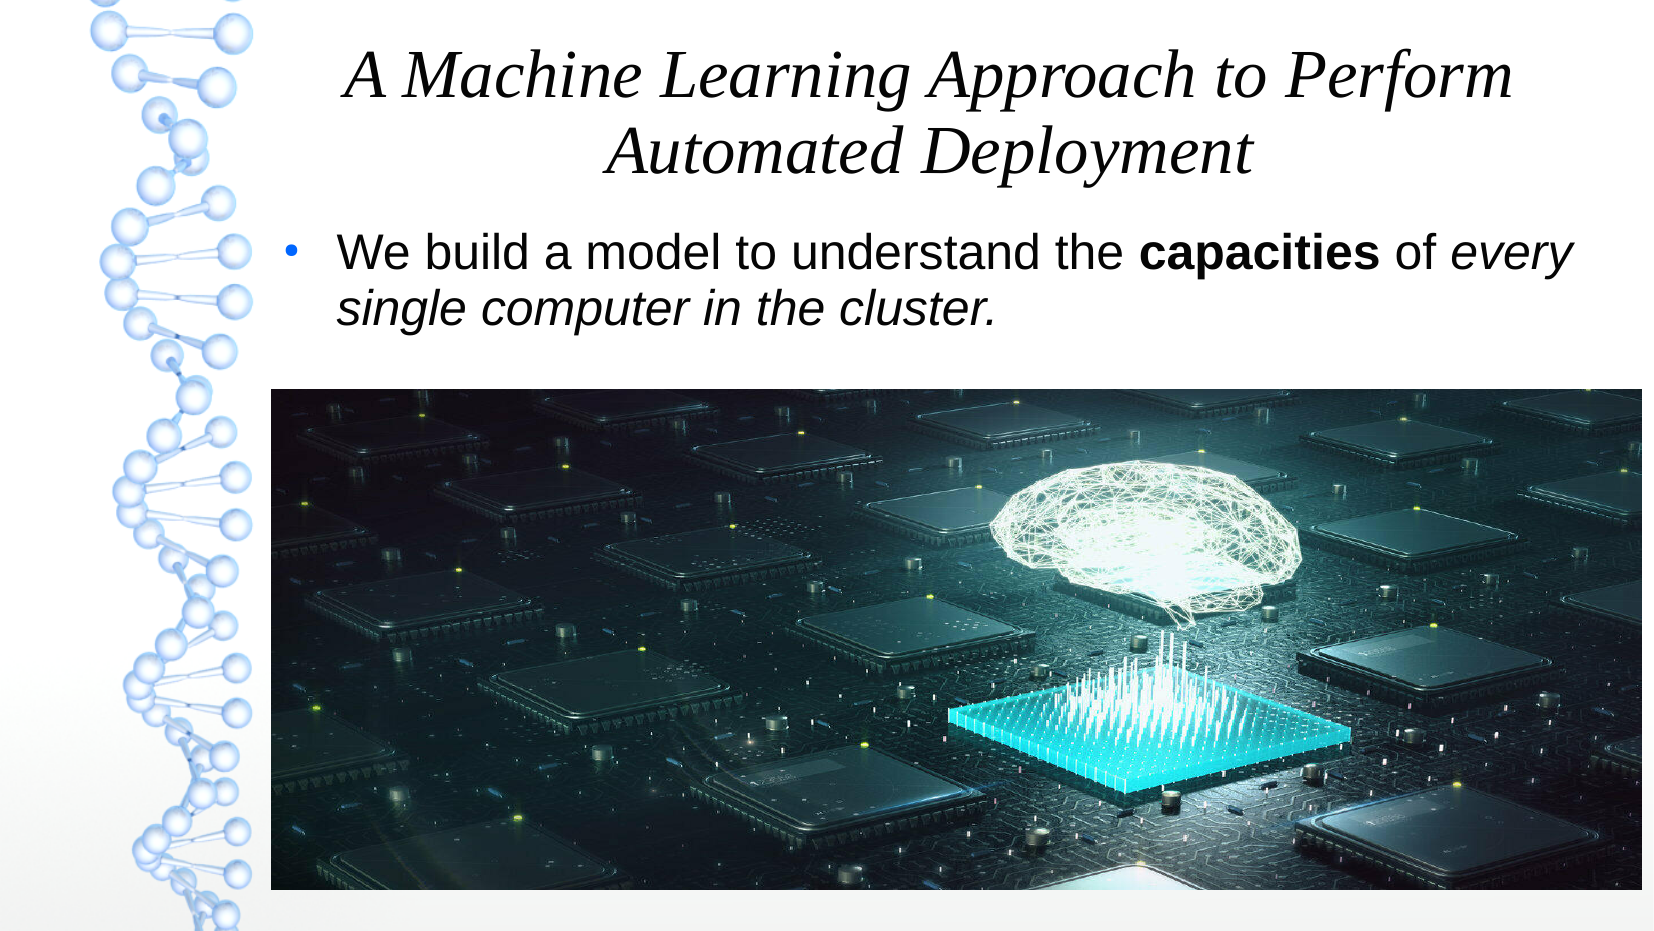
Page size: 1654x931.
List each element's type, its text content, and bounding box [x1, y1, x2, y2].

title A Machine Learning Approach to Perform Automated Deployment [265, 35, 1595, 189]
list We build a model to understand the capacities of every single computer in the cluster. [265, 224, 1595, 764]
picture [0, 0, 1654, 931]
